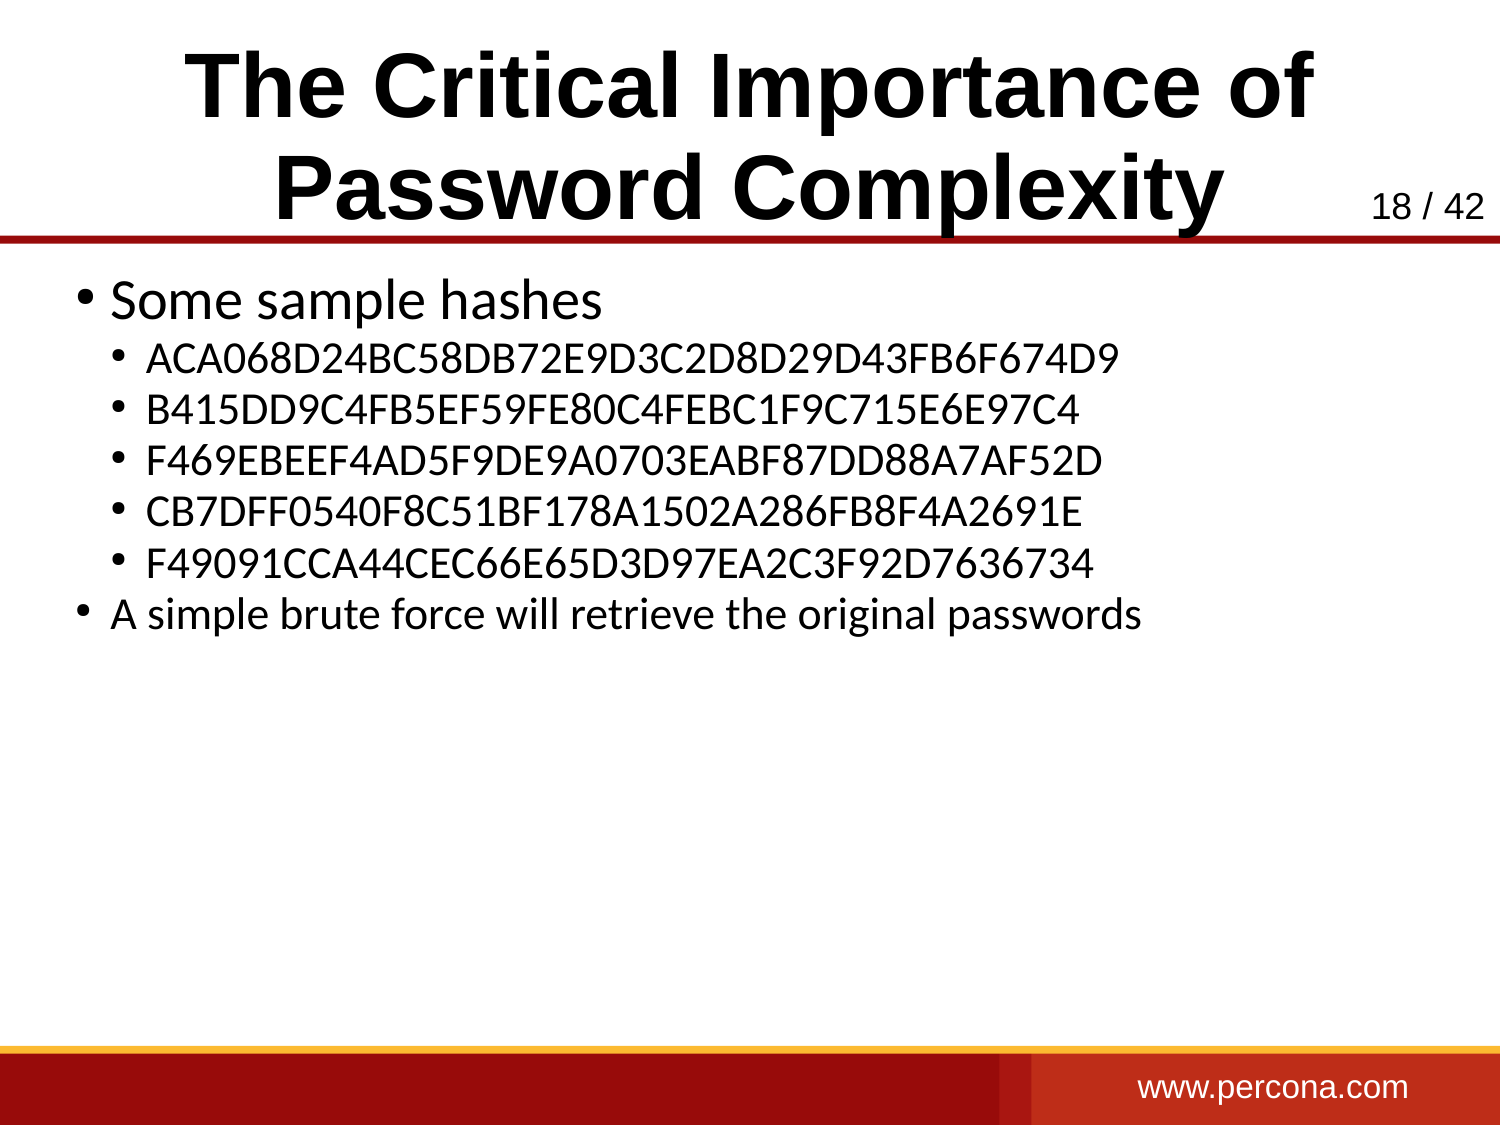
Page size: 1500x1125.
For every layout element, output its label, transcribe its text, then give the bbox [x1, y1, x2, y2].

text_box The Critical Importance of Password Complexity [74, 44, 1425, 232]
text_box Some sample hashes ACA068D24BC58DB72E9D3C2D8D29D43FB6F674D9 B415DD9C4FB5EF59FE80C4FEBC1F9C715E6E97C4 F469EBEEF4AD5F9DE9A0703EABF87DD88A7AF52D CB7DFF0540F8C51BF178A1502A286FB8F4A2691E F49091CCA44CEC66E65D3D97EA2C3F92D7636734 A simple brute force will retrieve the original passwords [75, 263, 1425, 1006]
